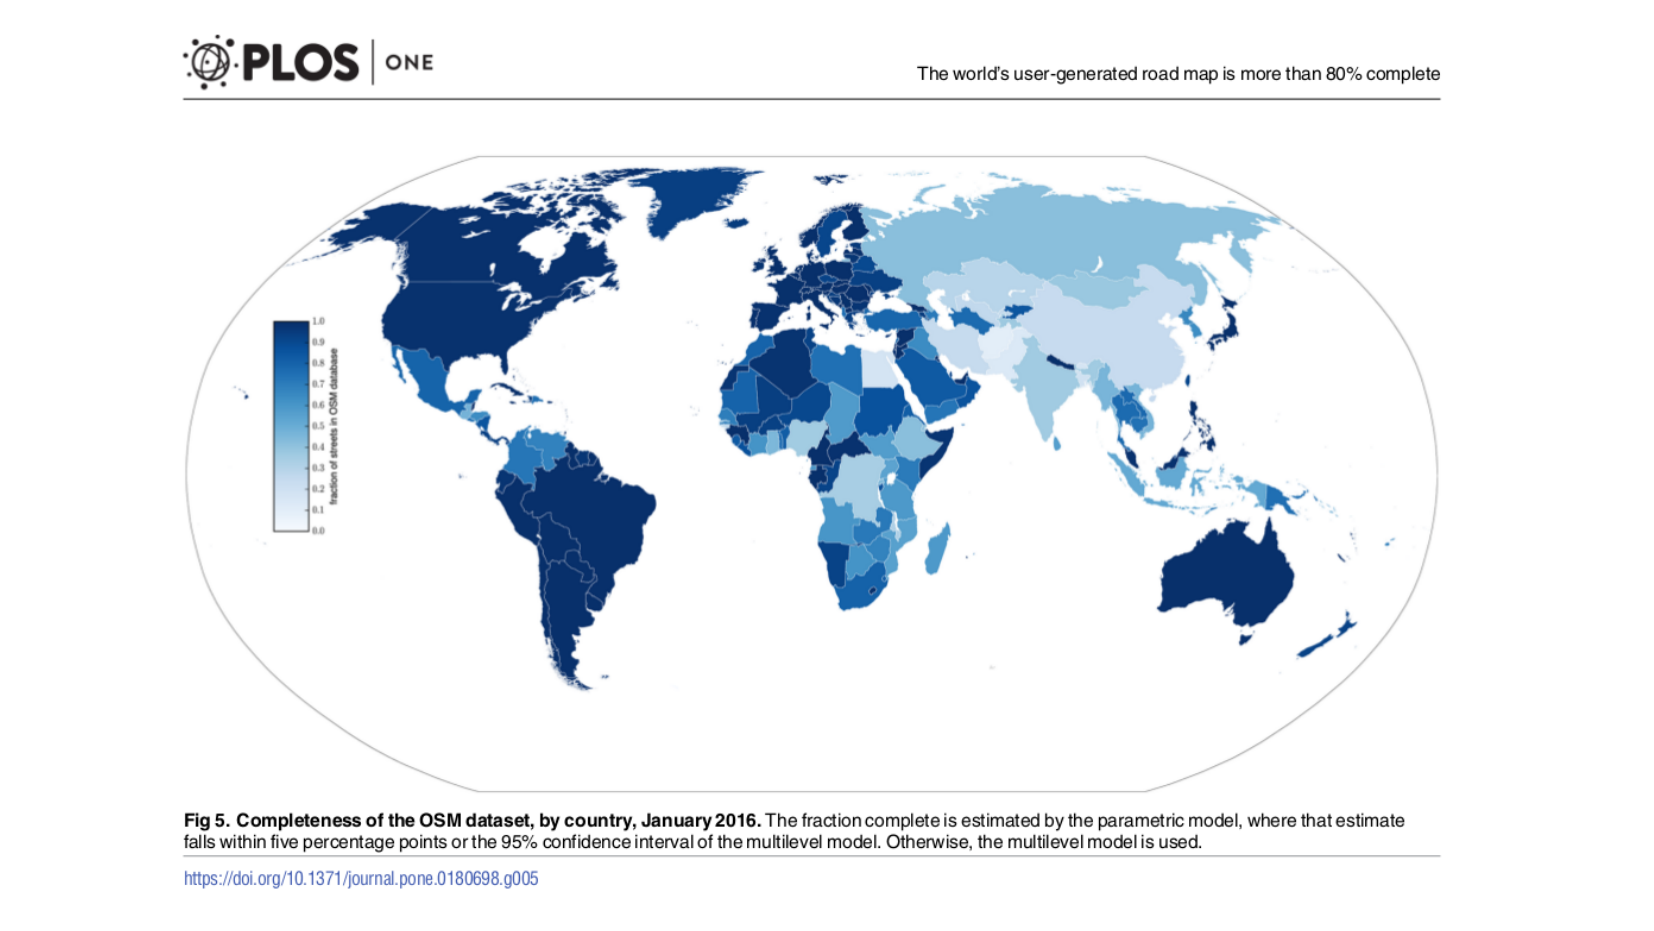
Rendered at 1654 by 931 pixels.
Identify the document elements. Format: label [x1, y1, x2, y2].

picture [153, 17, 1465, 910]
